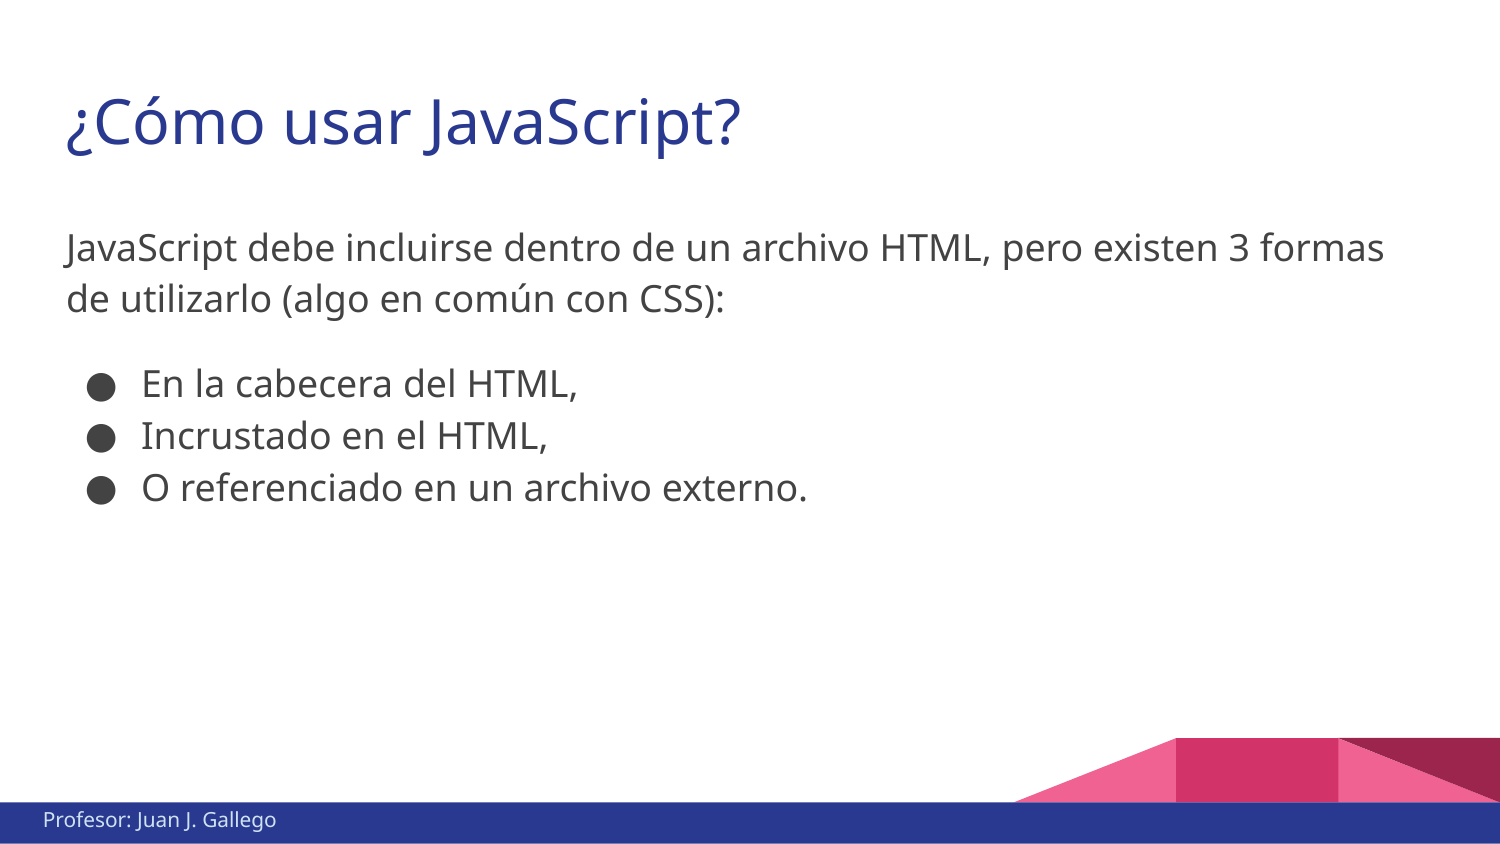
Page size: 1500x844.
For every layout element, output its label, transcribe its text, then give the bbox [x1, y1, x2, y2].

title ¿Cómo usar JavaScript? [51, 67, 1449, 167]
list JavaScript debe incluirse dentro de un archivo HTML, pero existen 3 formas de utilizarlo (algo en común con CSS): En la cabecera del HTML, Incrustado en el HTML, O referenciado en un archivo externo. [51, 201, 1449, 750]
